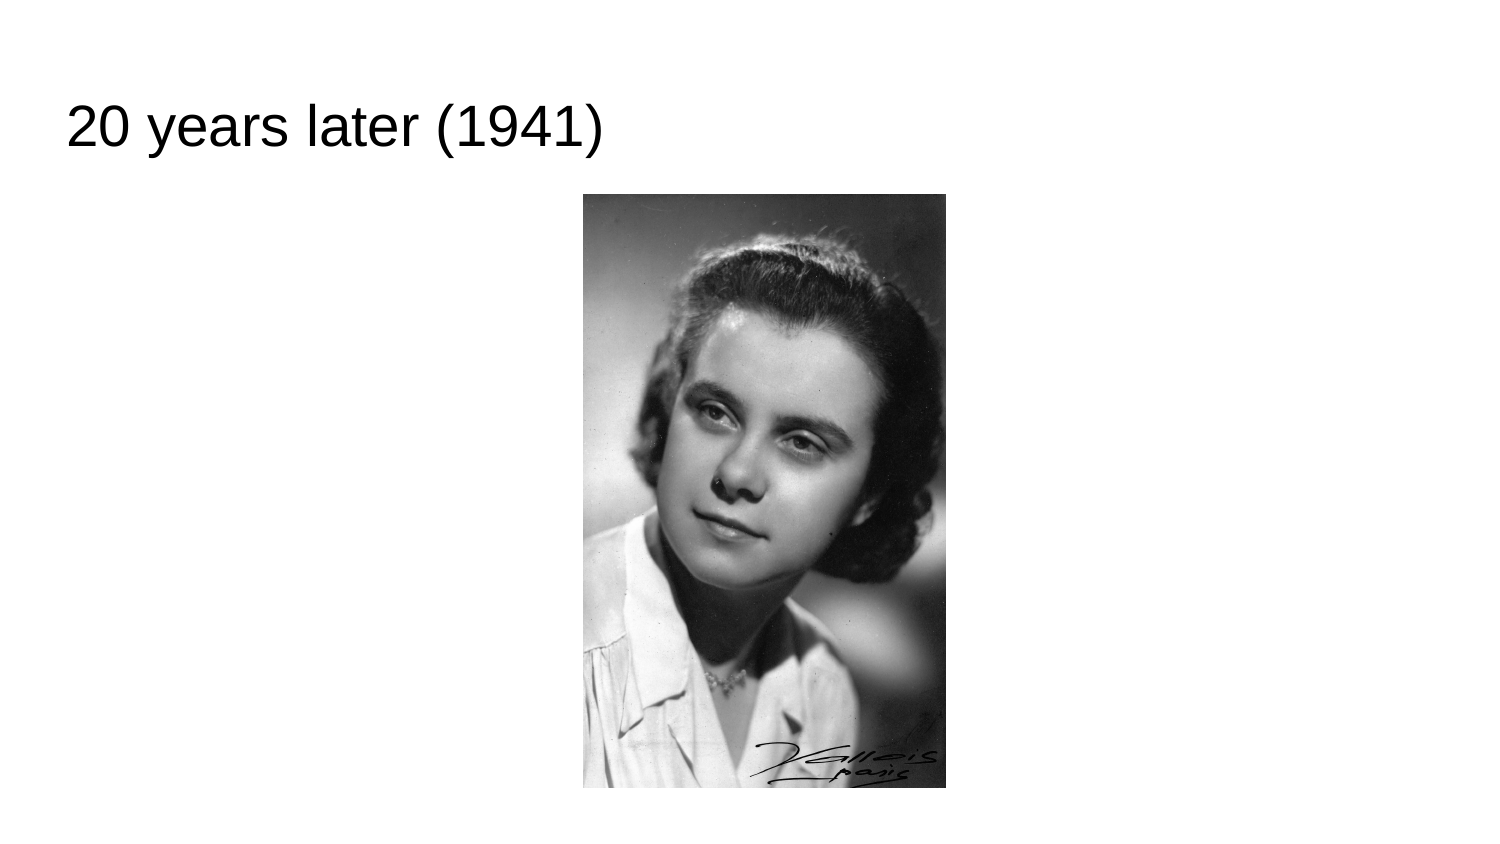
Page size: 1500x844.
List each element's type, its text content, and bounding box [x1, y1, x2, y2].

title 20 years later (1941) [51, 72, 1449, 167]
picture [583, 194, 946, 788]
